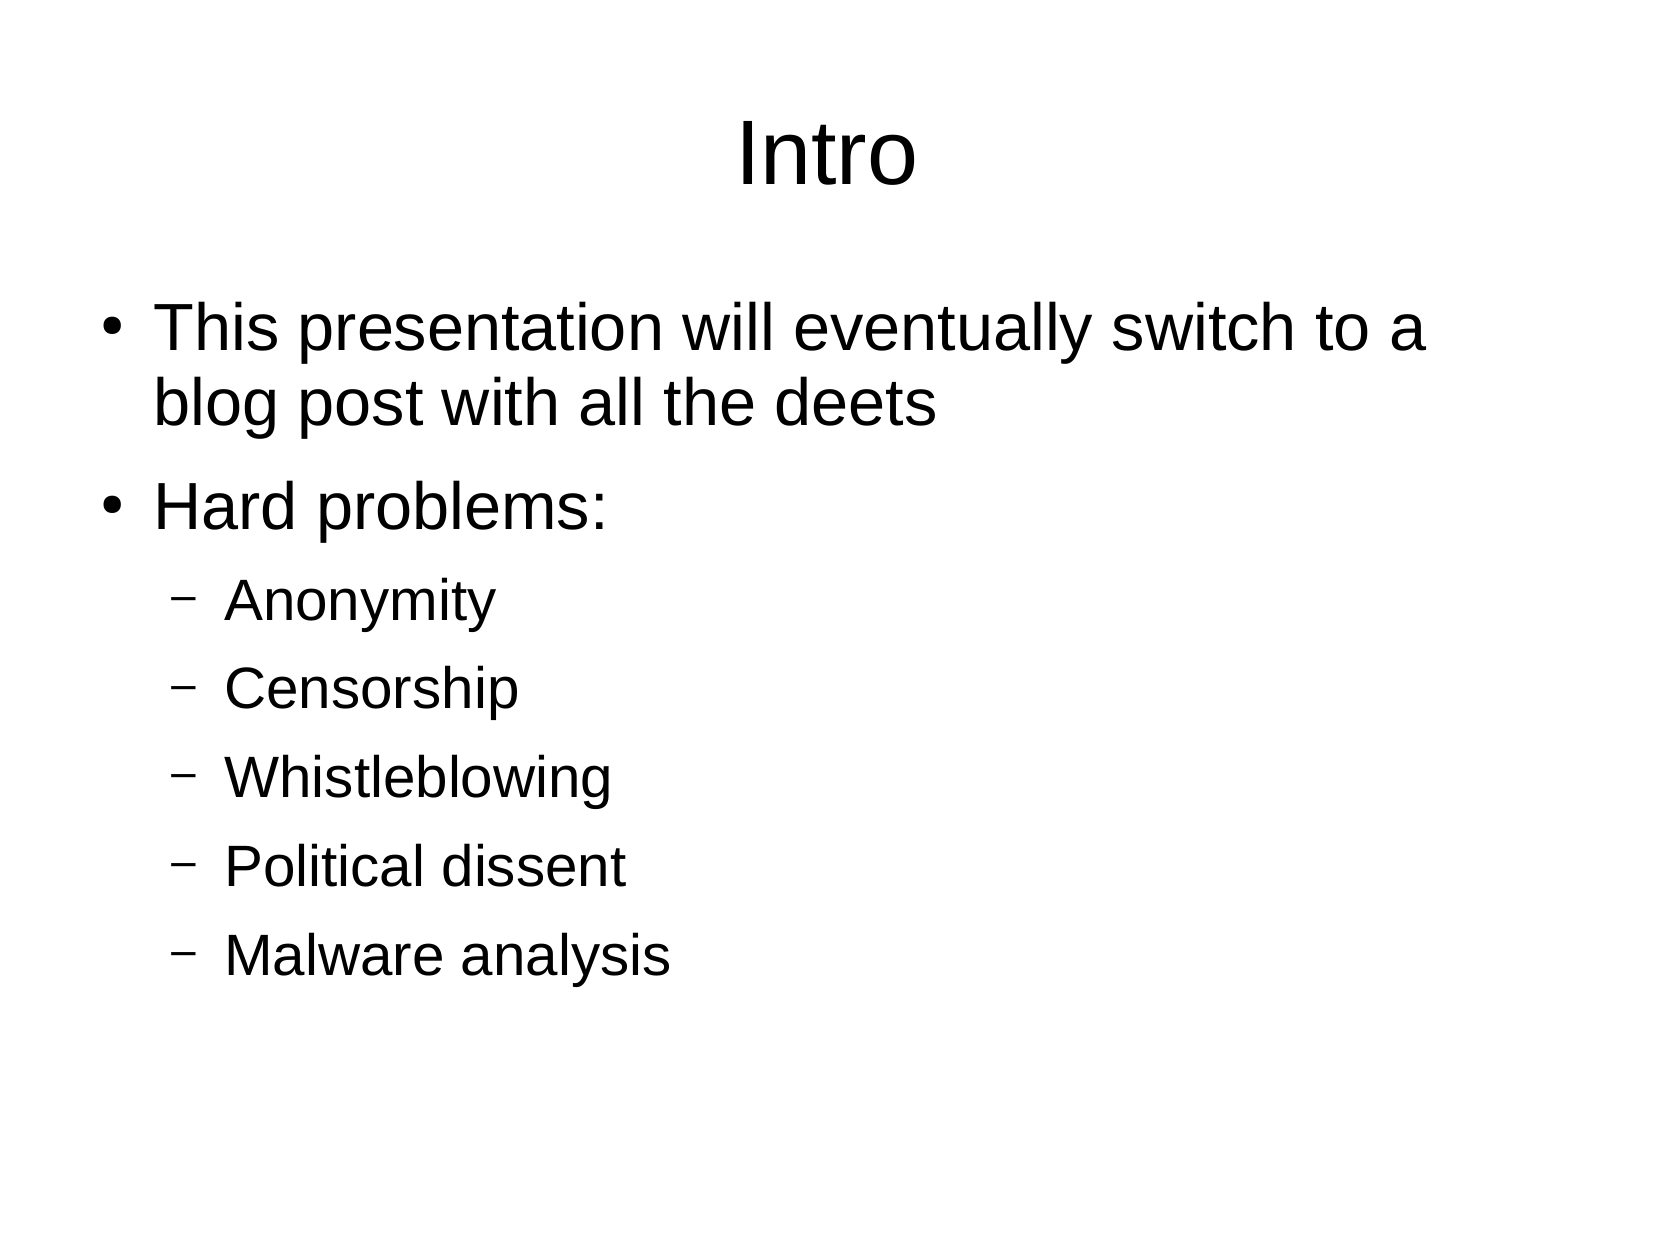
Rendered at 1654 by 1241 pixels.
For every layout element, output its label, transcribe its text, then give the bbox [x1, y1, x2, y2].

title Intro [82, 49, 1571, 257]
list This presentation will eventually switch to a blog post with all the deets Hard problems: Anonymity Censorship Whistleblowing Political dissent Malware analysis [82, 290, 1571, 1010]
